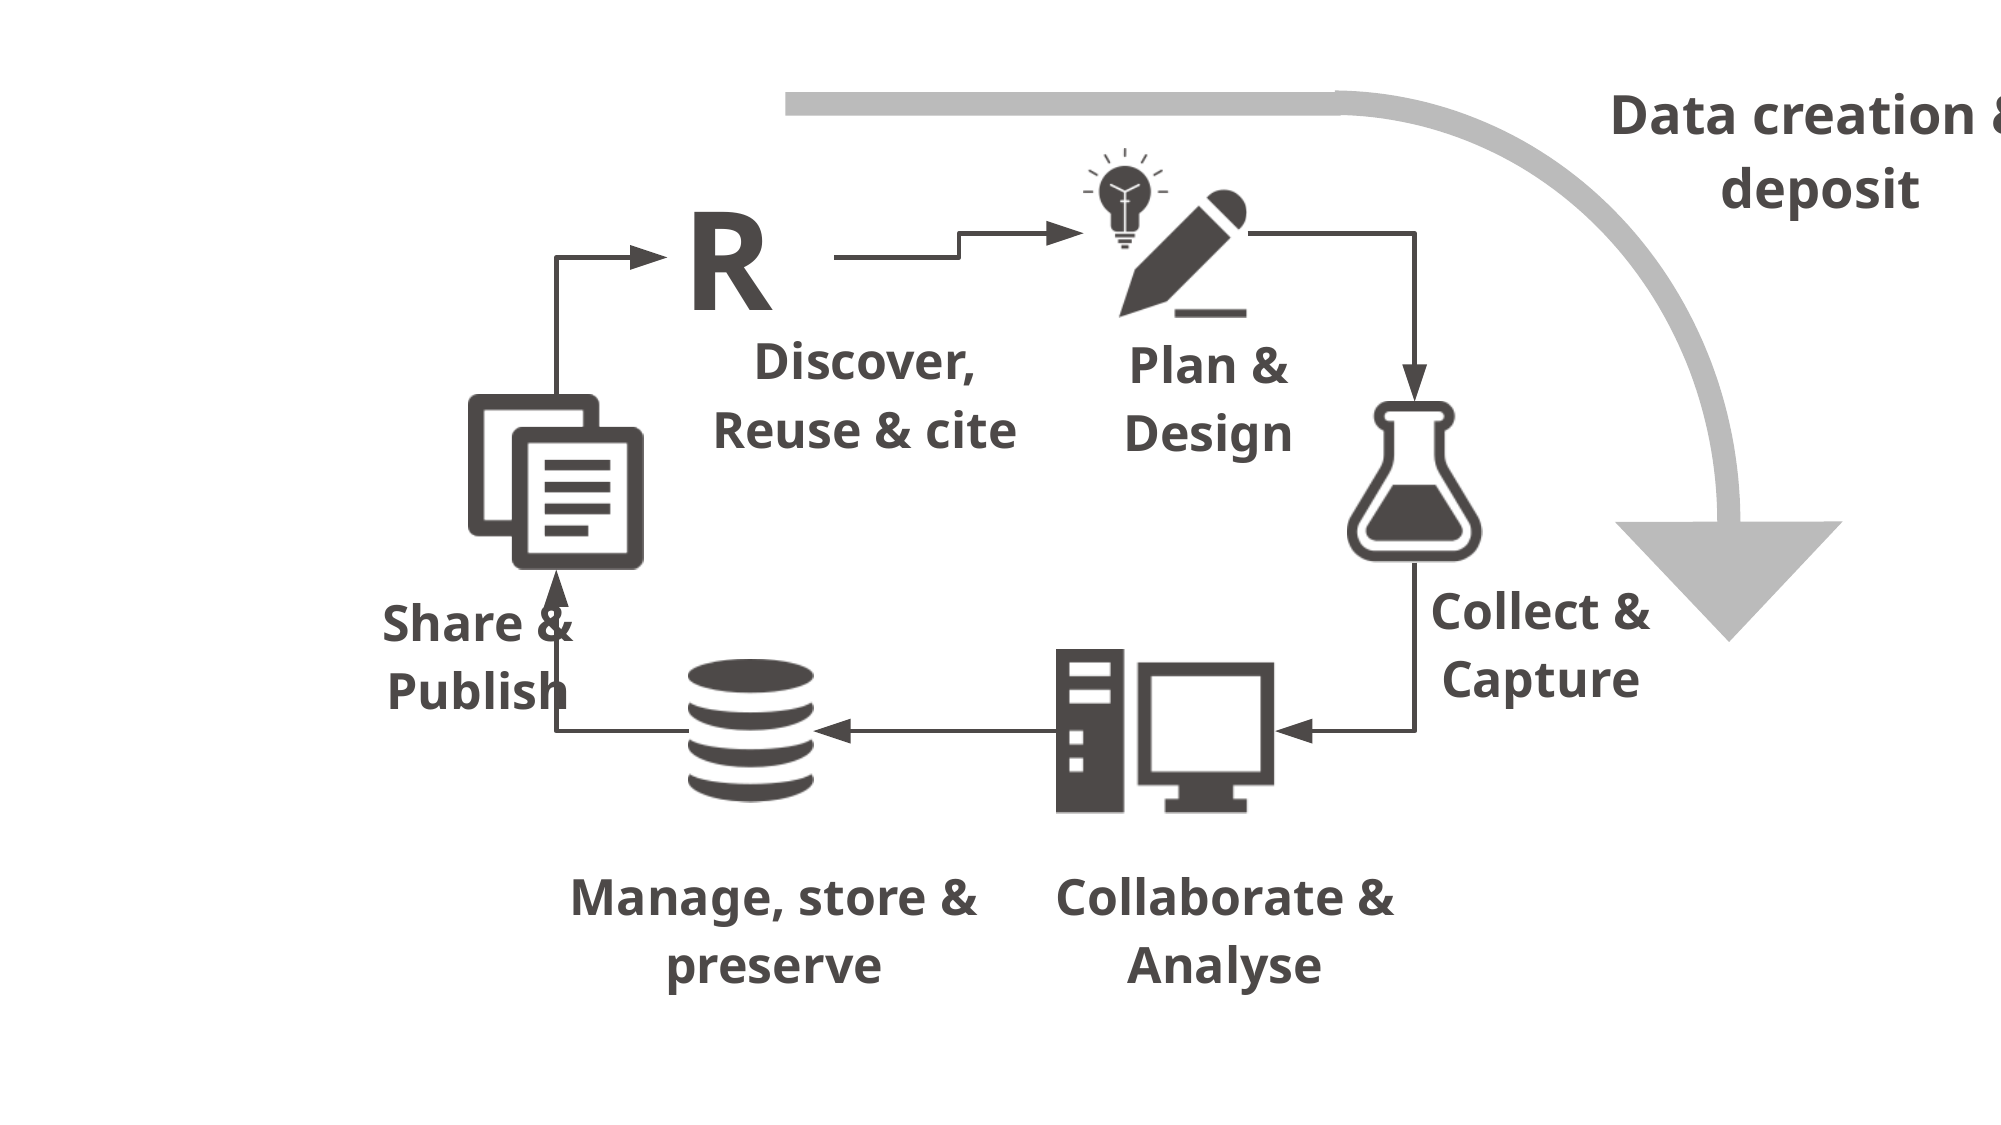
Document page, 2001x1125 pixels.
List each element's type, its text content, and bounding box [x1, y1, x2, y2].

text_box Manage, store & preserve [555, 854, 941, 970]
text_box Collaborate & Analyse [1040, 854, 1546, 970]
picture [1056, 649, 1276, 814]
text_box Share & Publish [559, 607, 568, 696]
text_box Collect & Capture [1417, 568, 1639, 684]
picture [688, 659, 814, 803]
picture [468, 394, 644, 570]
text_box Data creation & deposit [1594, 68, 1991, 193]
text_box Plan & Design [1108, 322, 1288, 438]
picture [1347, 401, 1483, 563]
picture [1083, 148, 1248, 318]
text_box Discover, Reuse & cite [697, 318, 993, 434]
text_box Share & Publish [367, 580, 554, 696]
text_box R [667, 156, 835, 311]
text_box [785, 90, 1843, 642]
